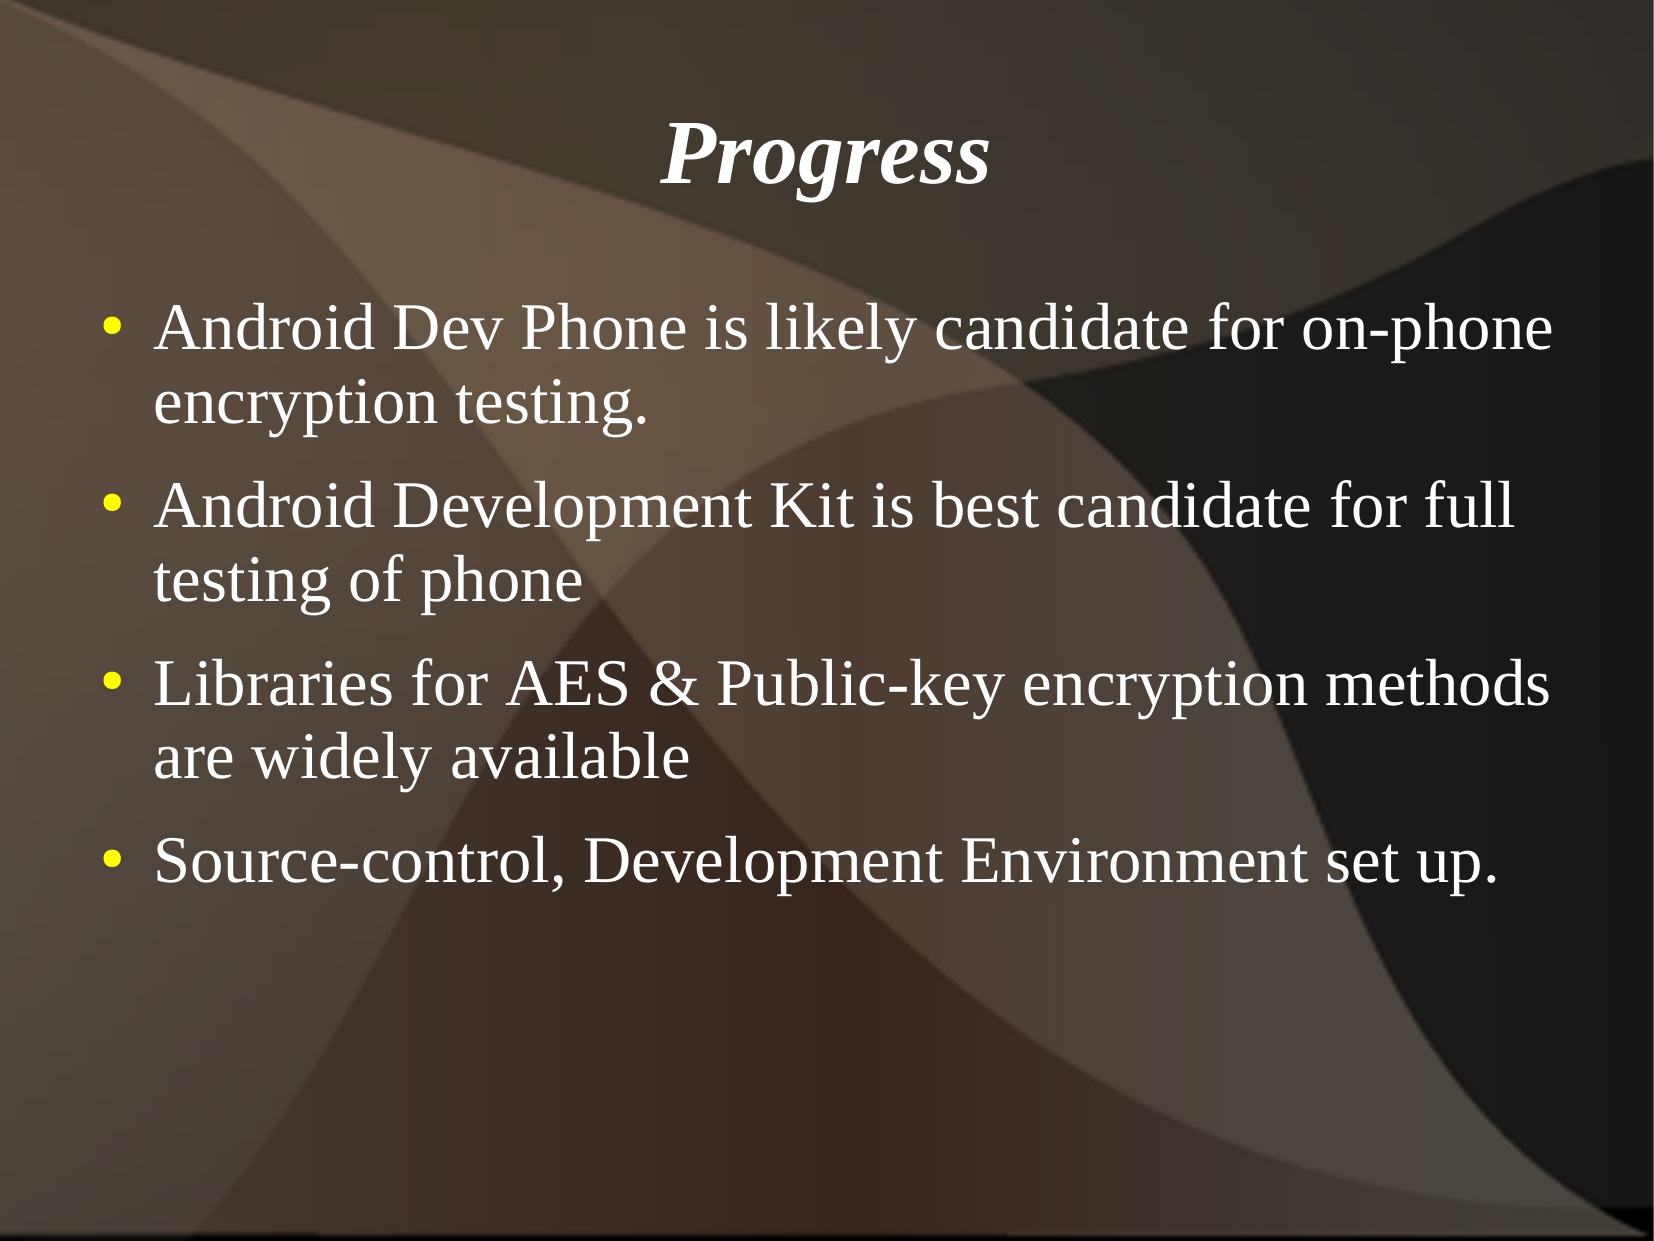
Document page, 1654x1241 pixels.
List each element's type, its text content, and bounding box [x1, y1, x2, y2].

picture [0, 0, 1654, 1241]
title Progress [82, 56, 1571, 250]
list Android Dev Phone is likely candidate for on-phone encryption testing. Android Development Kit is best candidate for full testing of phone Libraries for AES & Public-key encryption methods are widely available Source-control, Development Environment set up. [82, 290, 1571, 1094]
